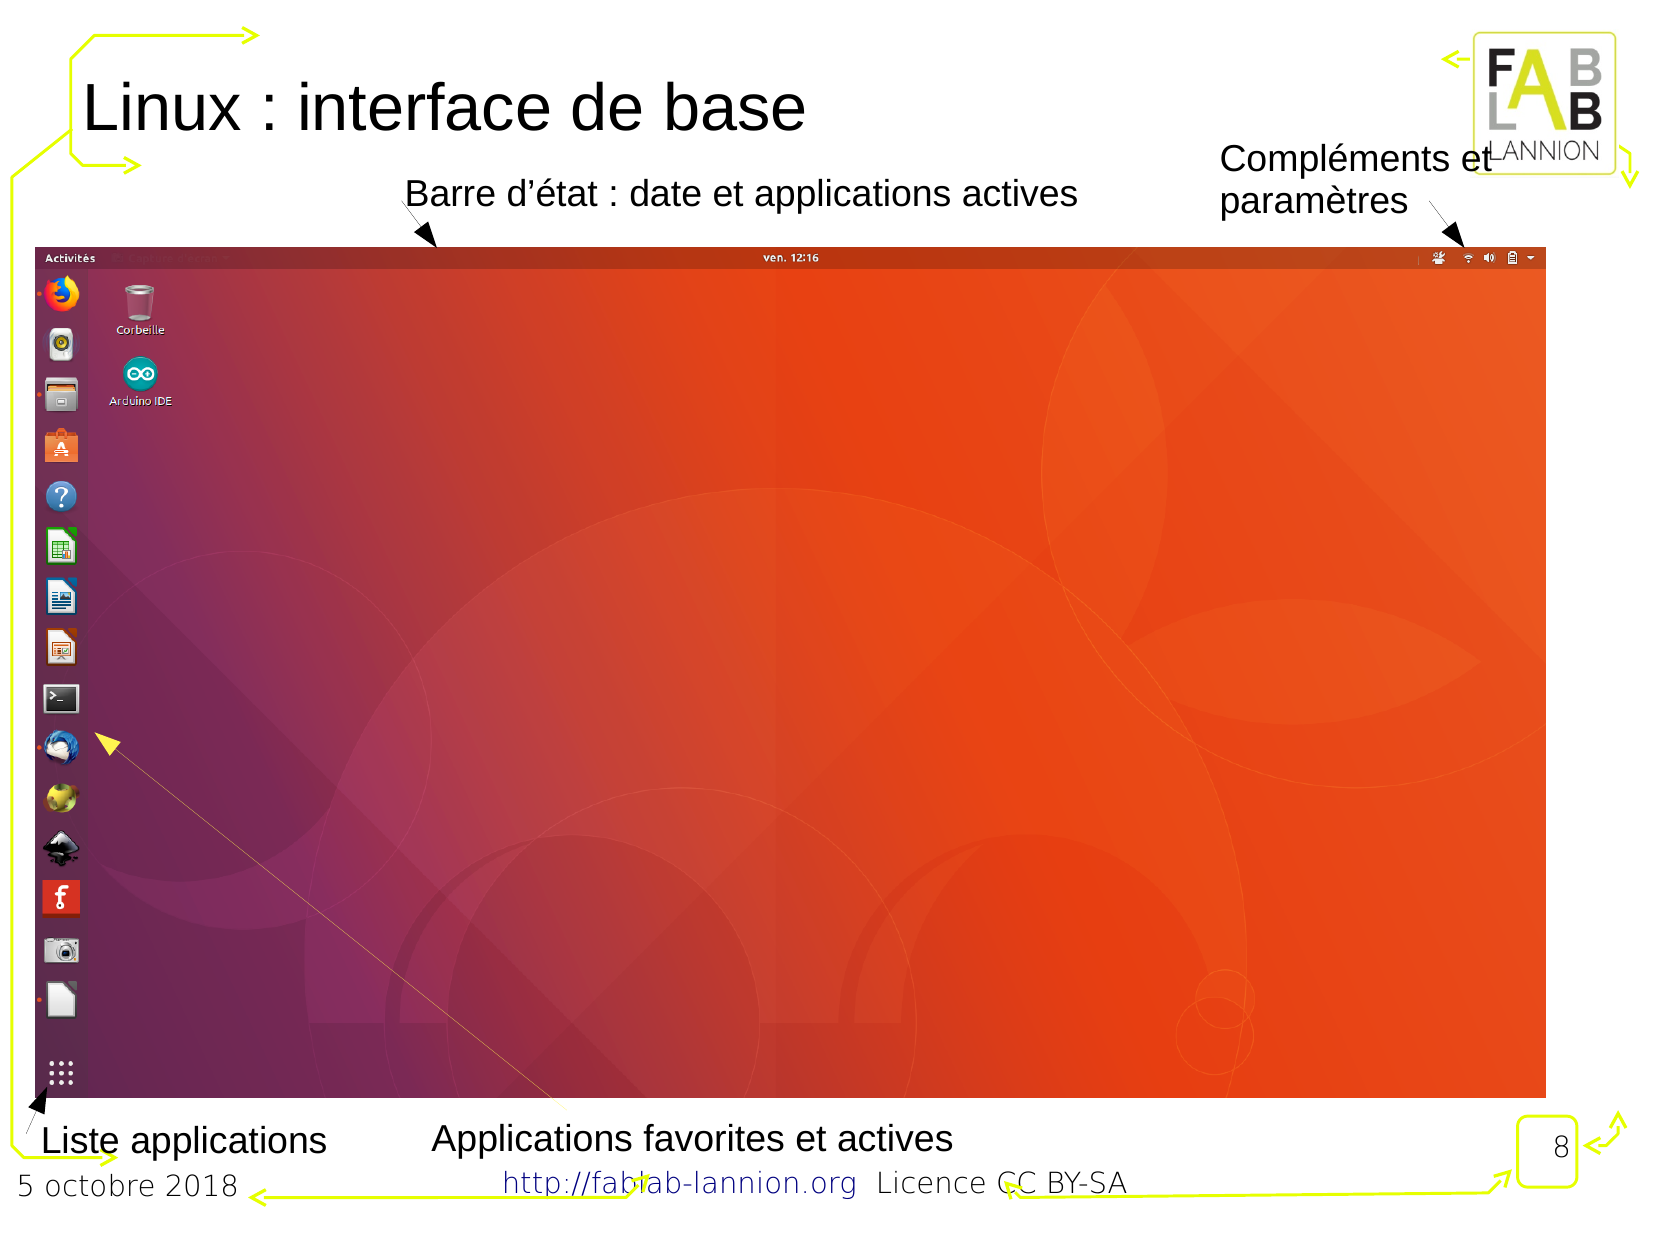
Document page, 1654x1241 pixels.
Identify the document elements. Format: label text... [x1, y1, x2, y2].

picture [1470, 29, 1619, 178]
text_box Liste applications [26, 1112, 343, 1170]
title Linux : interface de base [82, 49, 1441, 166]
text_box Barre d’état : date et applications actives [389, 165, 1094, 223]
text_box Applications favorites et actives [416, 1110, 969, 1168]
text_box Compléments et paramètres [1204, 129, 1507, 229]
picture [35, 247, 1546, 1098]
